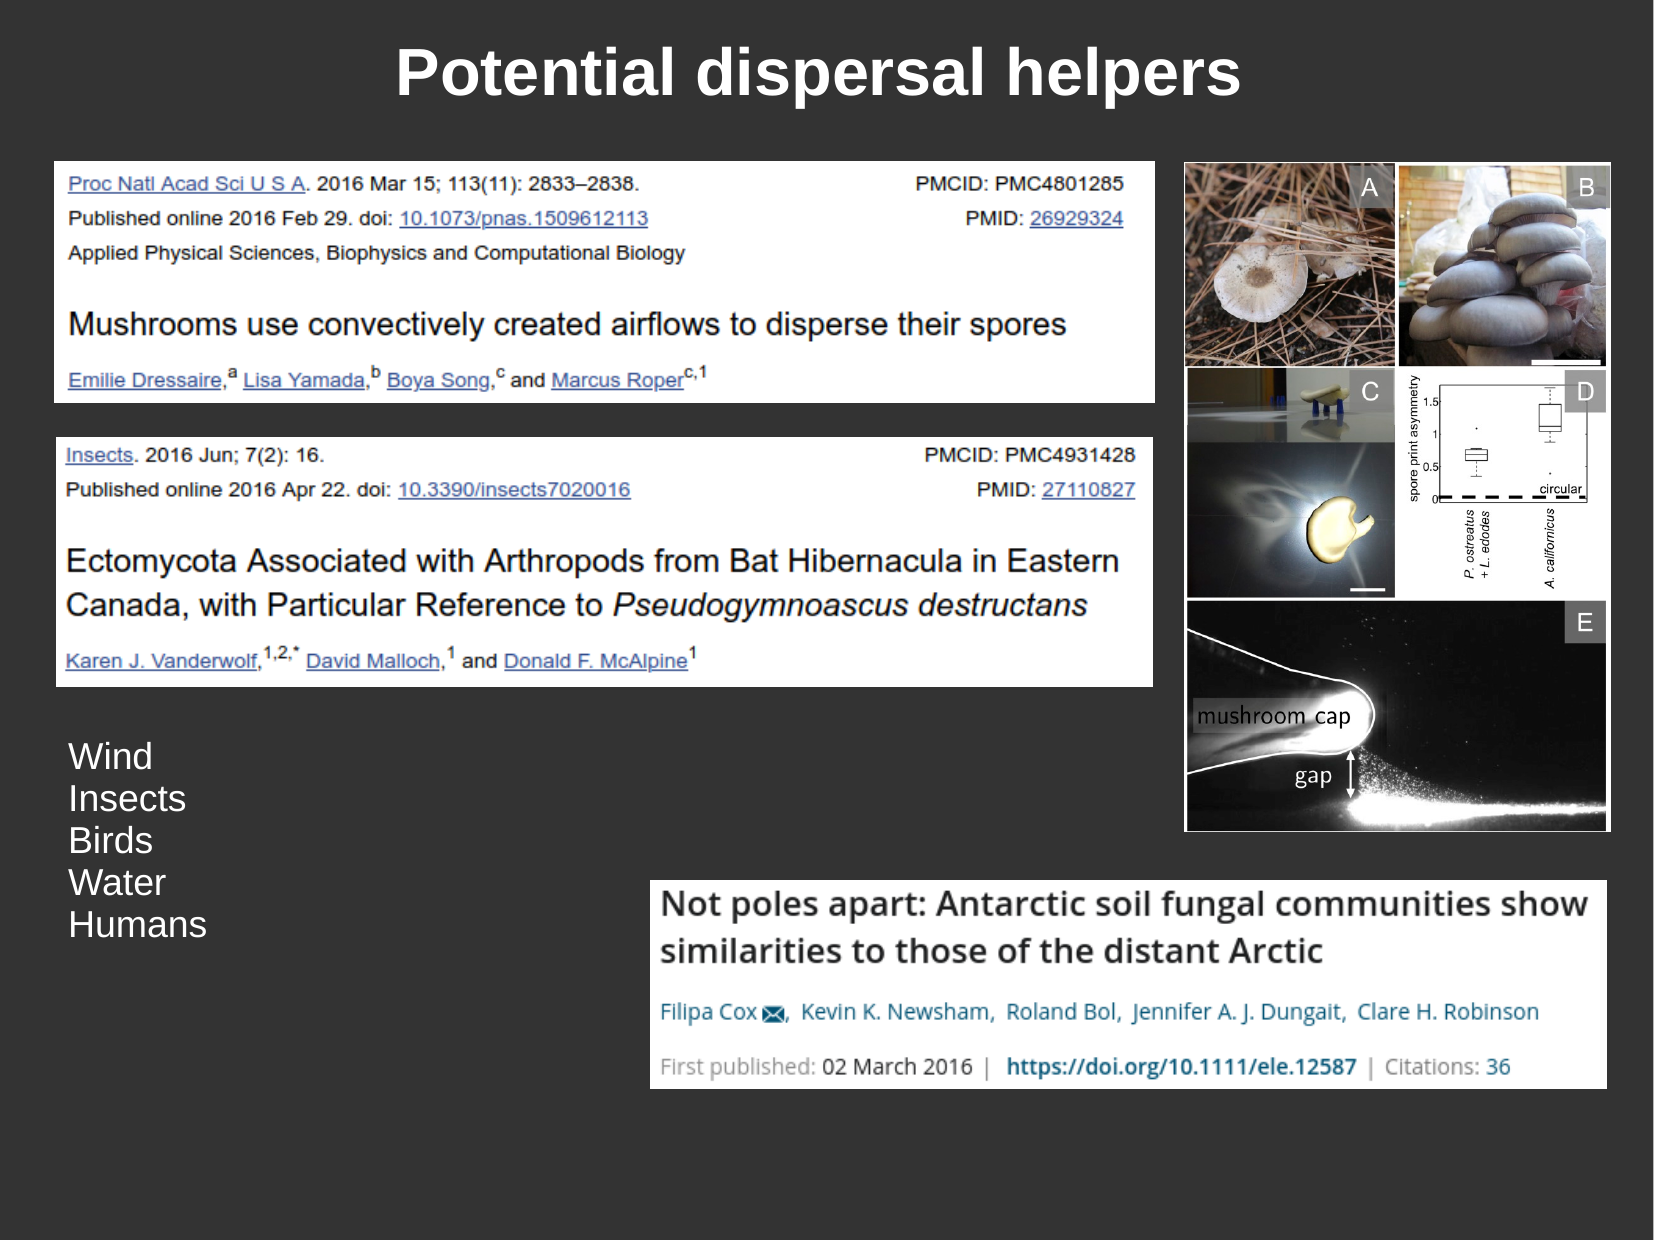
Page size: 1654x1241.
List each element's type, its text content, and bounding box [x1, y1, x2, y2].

text_box Wind Insects Birds Water Humans [53, 727, 1149, 953]
picture [56, 437, 1153, 687]
picture [54, 161, 1155, 403]
picture [1184, 162, 1611, 832]
text_box Potential dispersal helpers [19, 27, 1620, 118]
picture [650, 880, 1607, 1089]
